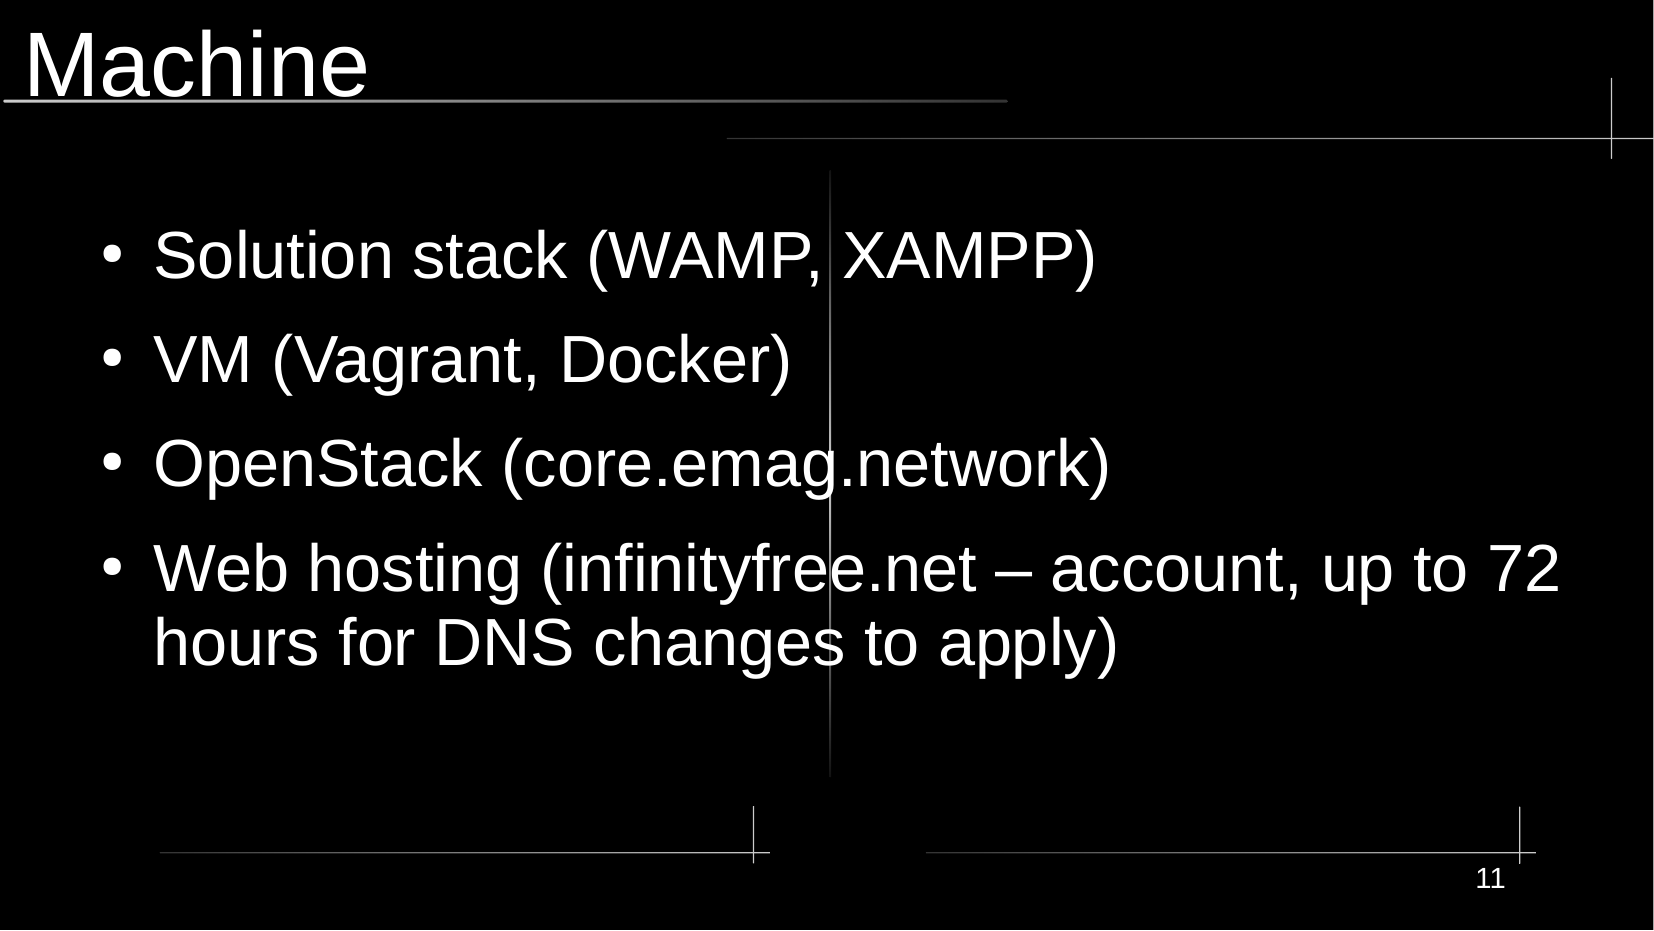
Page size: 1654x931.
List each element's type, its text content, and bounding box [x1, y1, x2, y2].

title Machine [23, 11, 1589, 119]
list Solution stack (WAMP, XAMPP) VM (Vagrant, Docker) OpenStack (core.emag.network) Web hosting (infinityfree.net – account, up to 72 hours for DNS changes to apply) [82, 217, 1571, 758]
